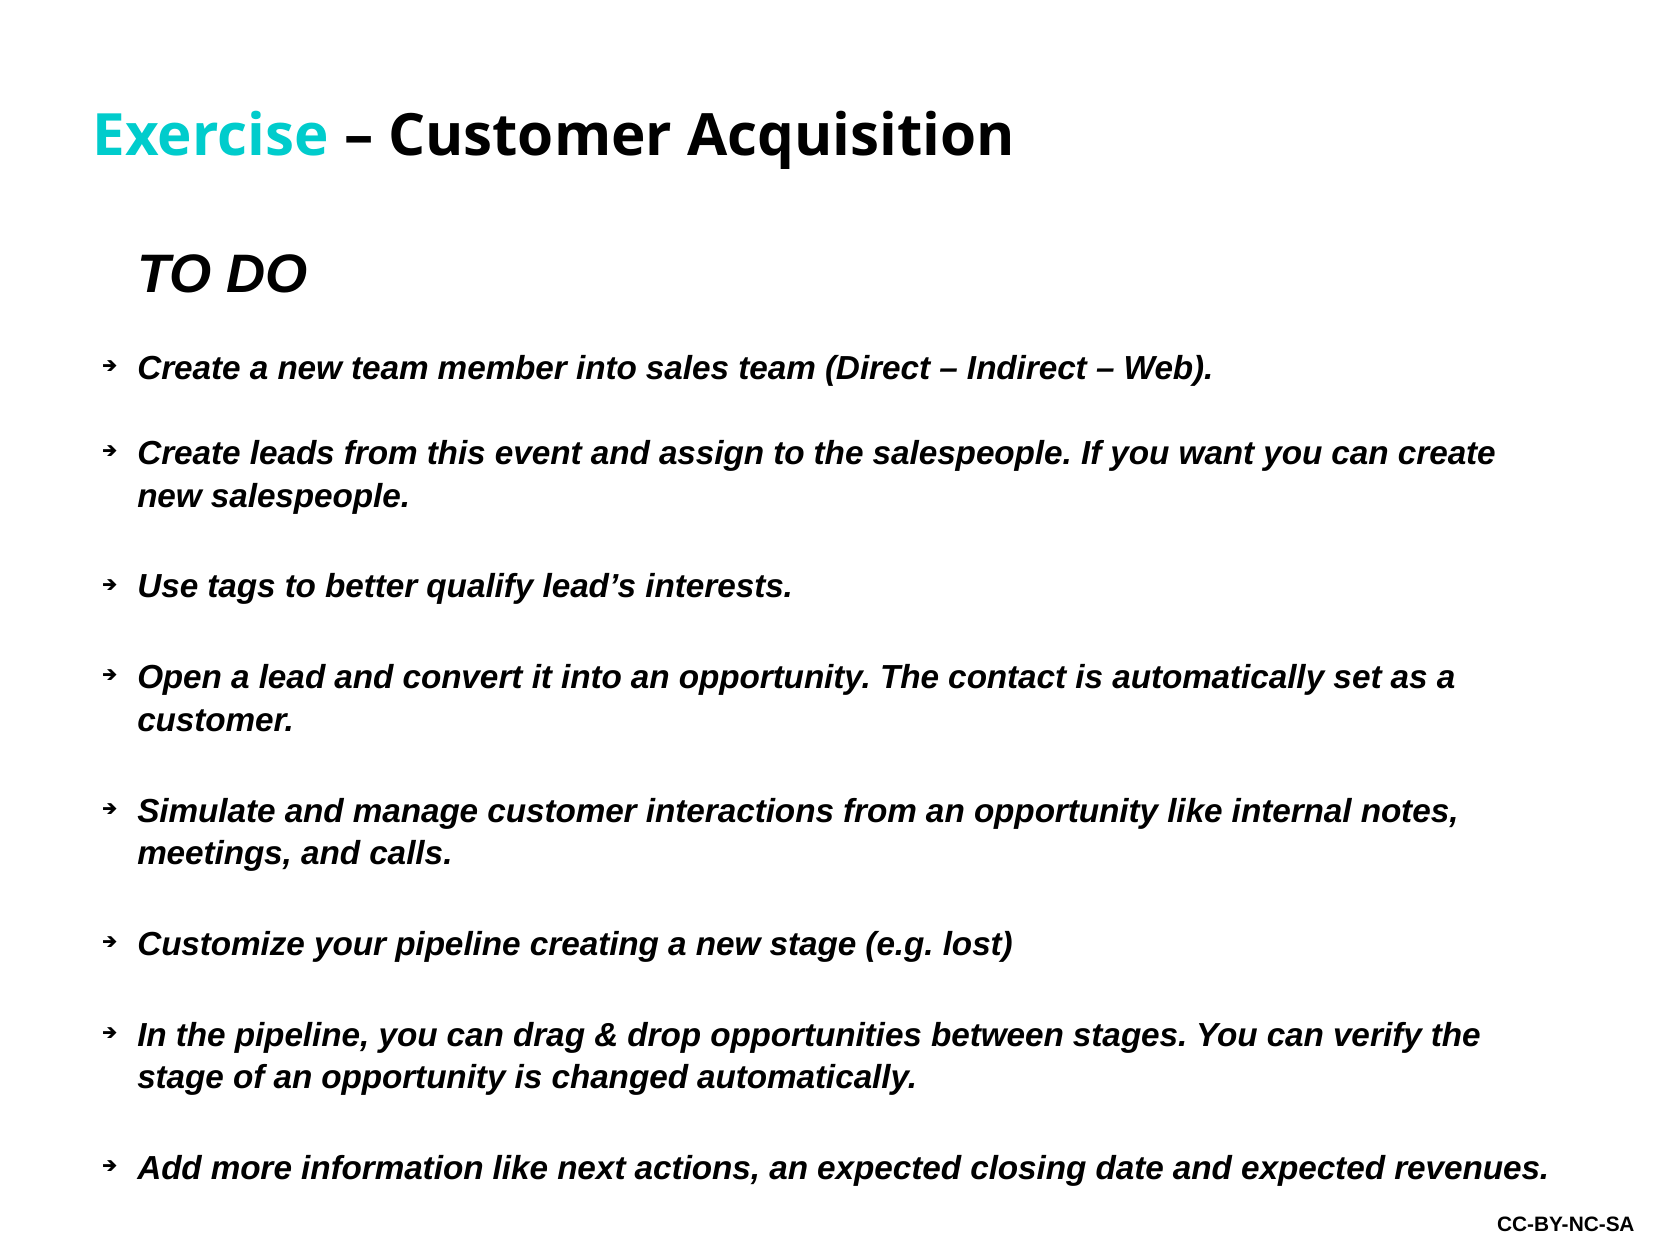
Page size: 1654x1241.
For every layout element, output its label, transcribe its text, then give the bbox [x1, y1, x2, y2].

text_box CC-BY-NC-SA [1482, 1204, 1654, 1241]
text_box TO DO Create a new team member into sales team (Direct – Indirect – Web). Create leads from this event and assign to the salespeople. If you want you can create new salespeople. Use tags to better qualify lead’s interests. Open a lead and convert it into an opportunity. The contact is automatically set as a customer. Simulate and manage customer interactions from an opportunity like internal notes, meetings, and calls. Customize your pipeline creating a new stage (e.g. lost) In the pipeline, you can drag & drop opportunities between stages. You can verify the stage of an opportunity is changed automatically. Add more information like next actions, an expected closing date and expected revenues. [87, 226, 1576, 1234]
title Exercise – Customer Acquisition [92, 29, 1582, 237]
